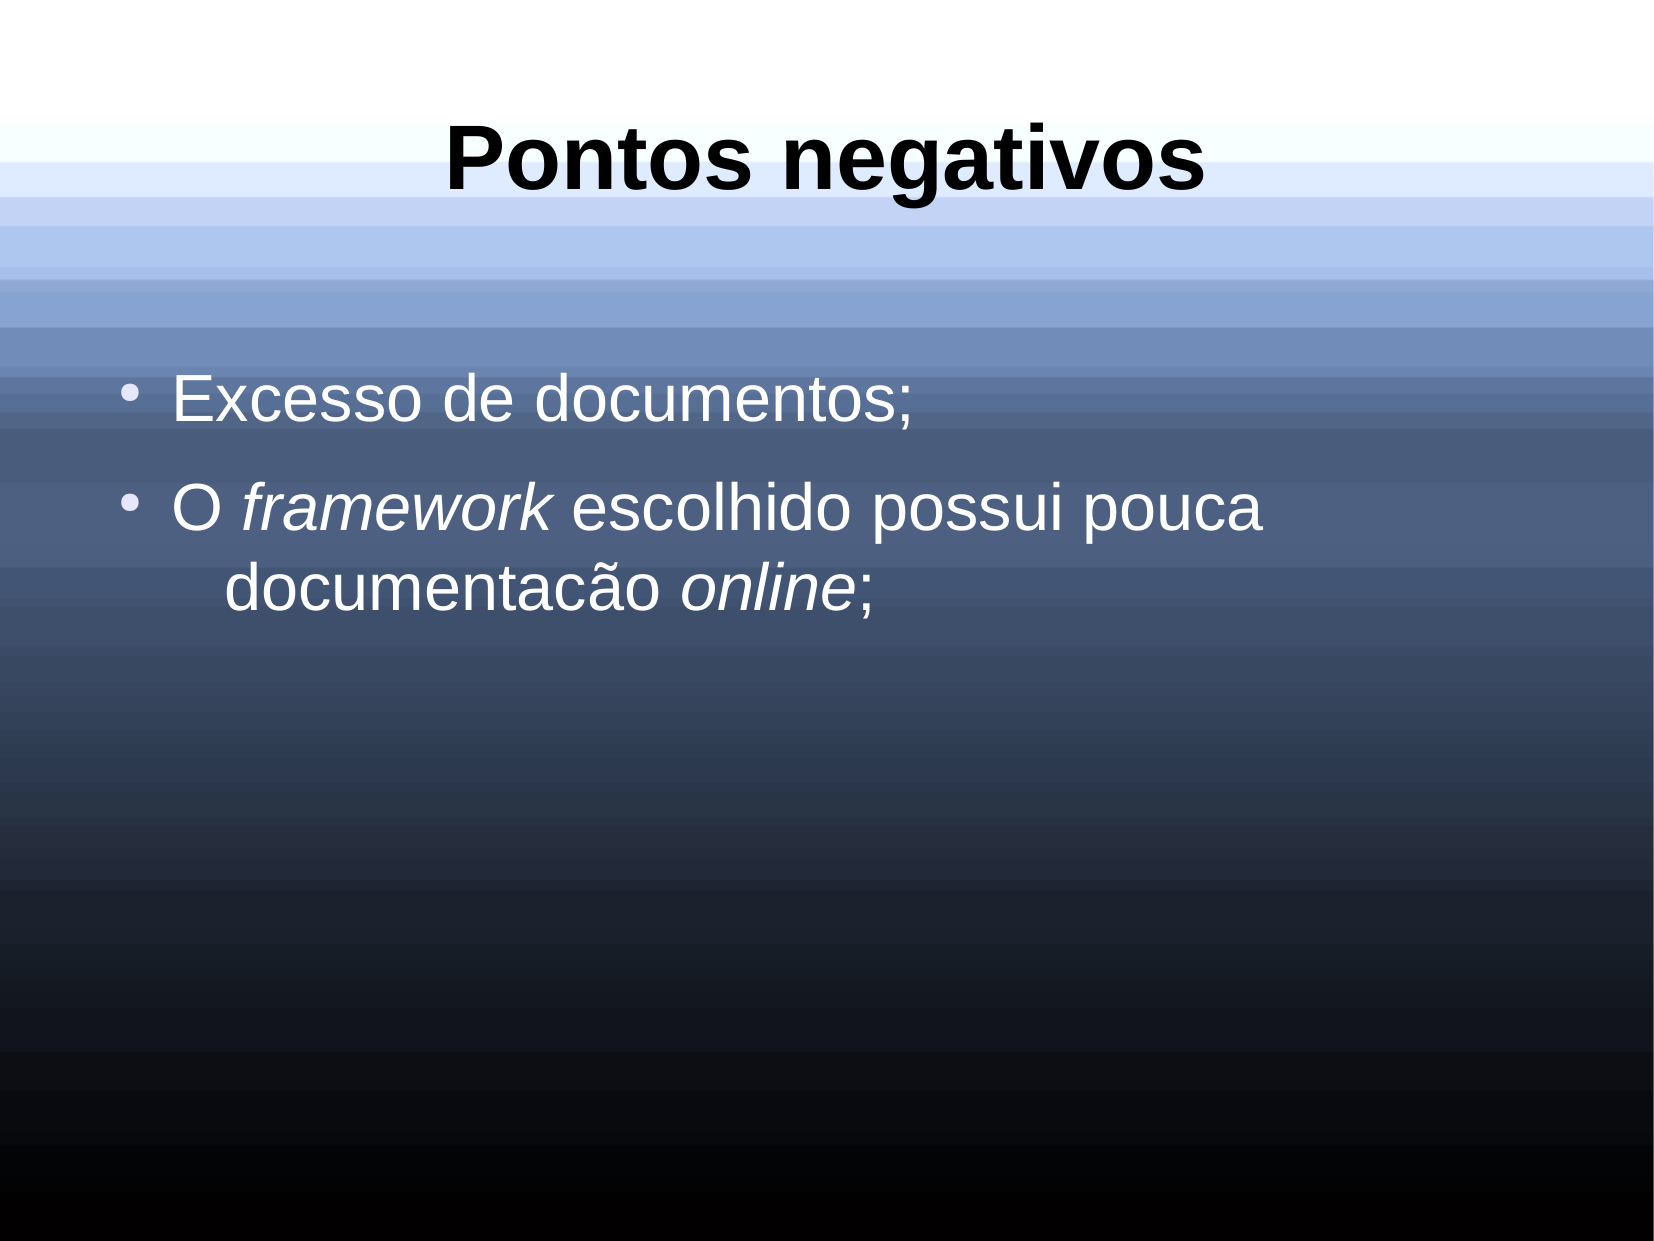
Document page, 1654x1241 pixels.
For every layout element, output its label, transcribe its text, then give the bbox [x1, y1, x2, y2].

list Excesso de documentos; O framework escolhido possui pouca documentacão online; [82, 354, 1571, 1159]
title Pontos negativos [82, 56, 1571, 250]
